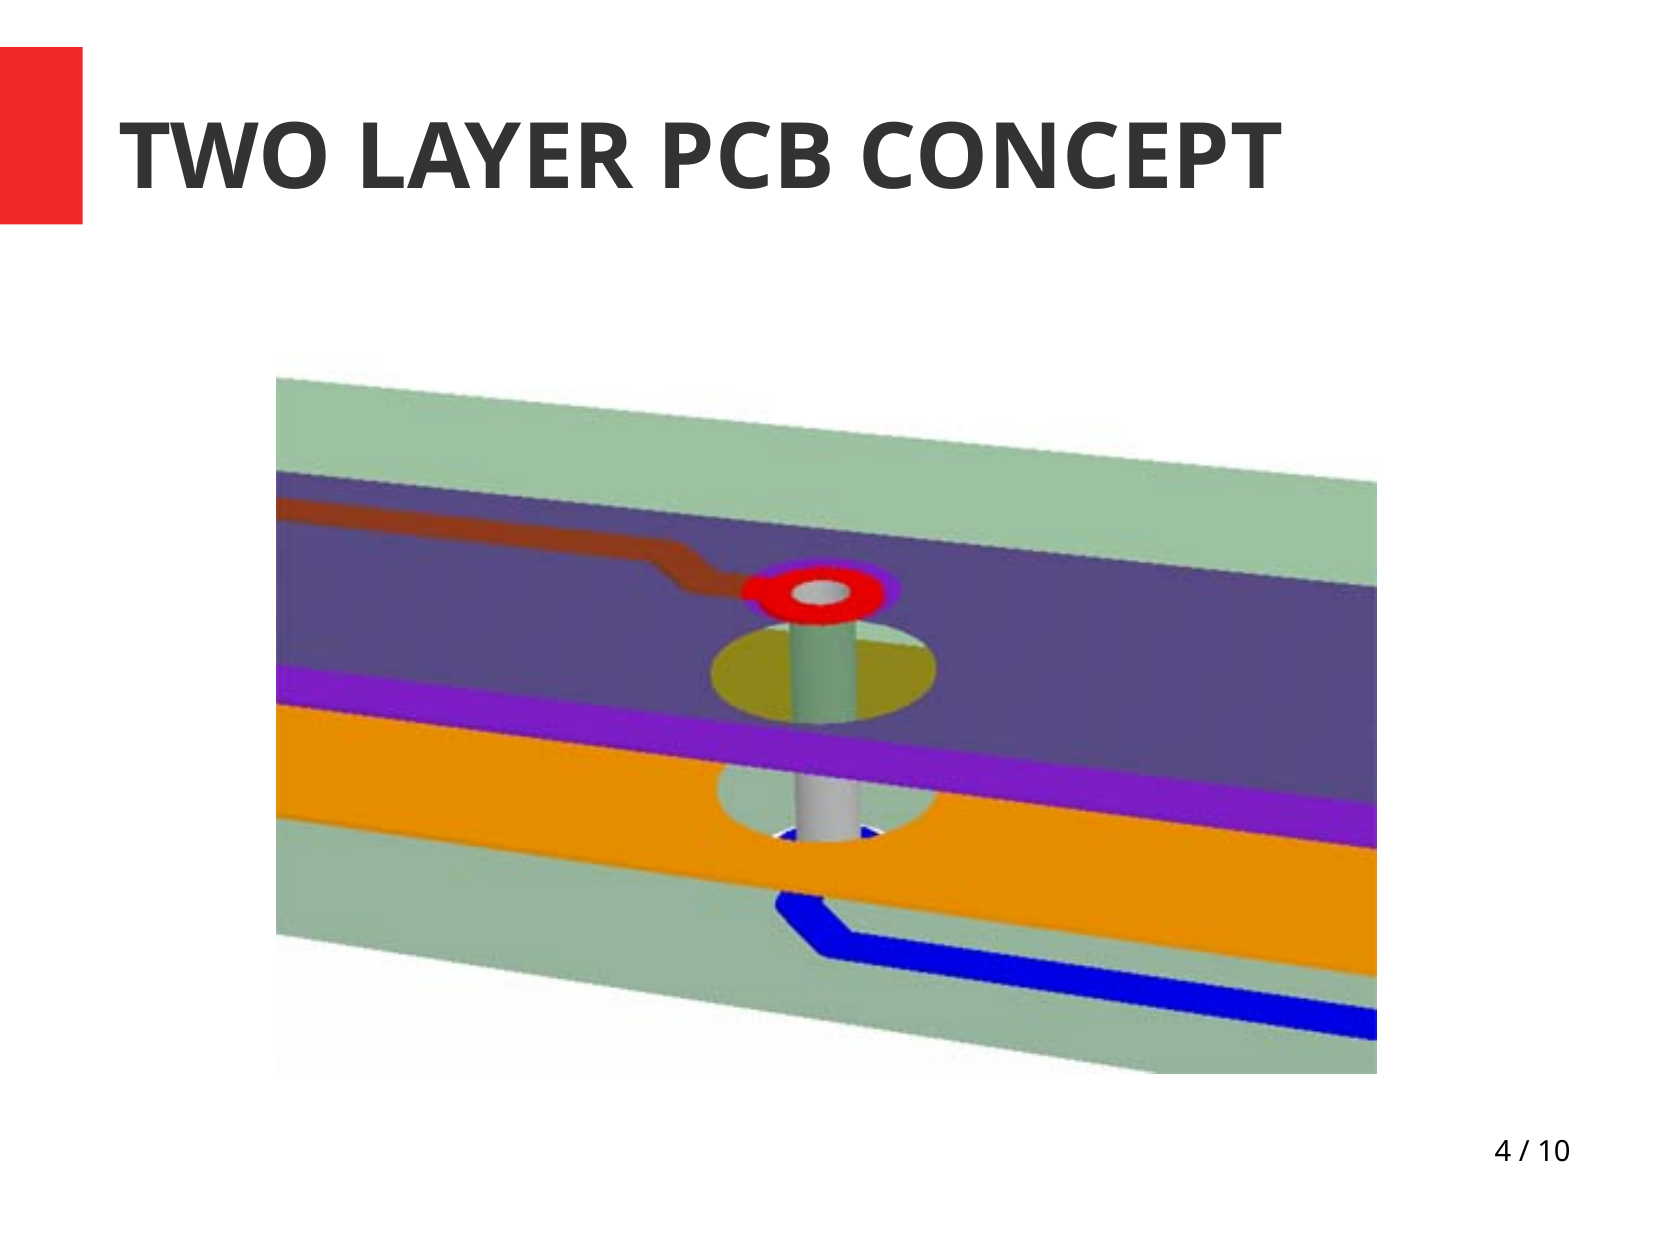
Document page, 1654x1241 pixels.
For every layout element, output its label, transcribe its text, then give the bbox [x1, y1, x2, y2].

title TWO LAYER PCB CONCEPT [118, 49, 1571, 257]
picture [276, 354, 1377, 1074]
